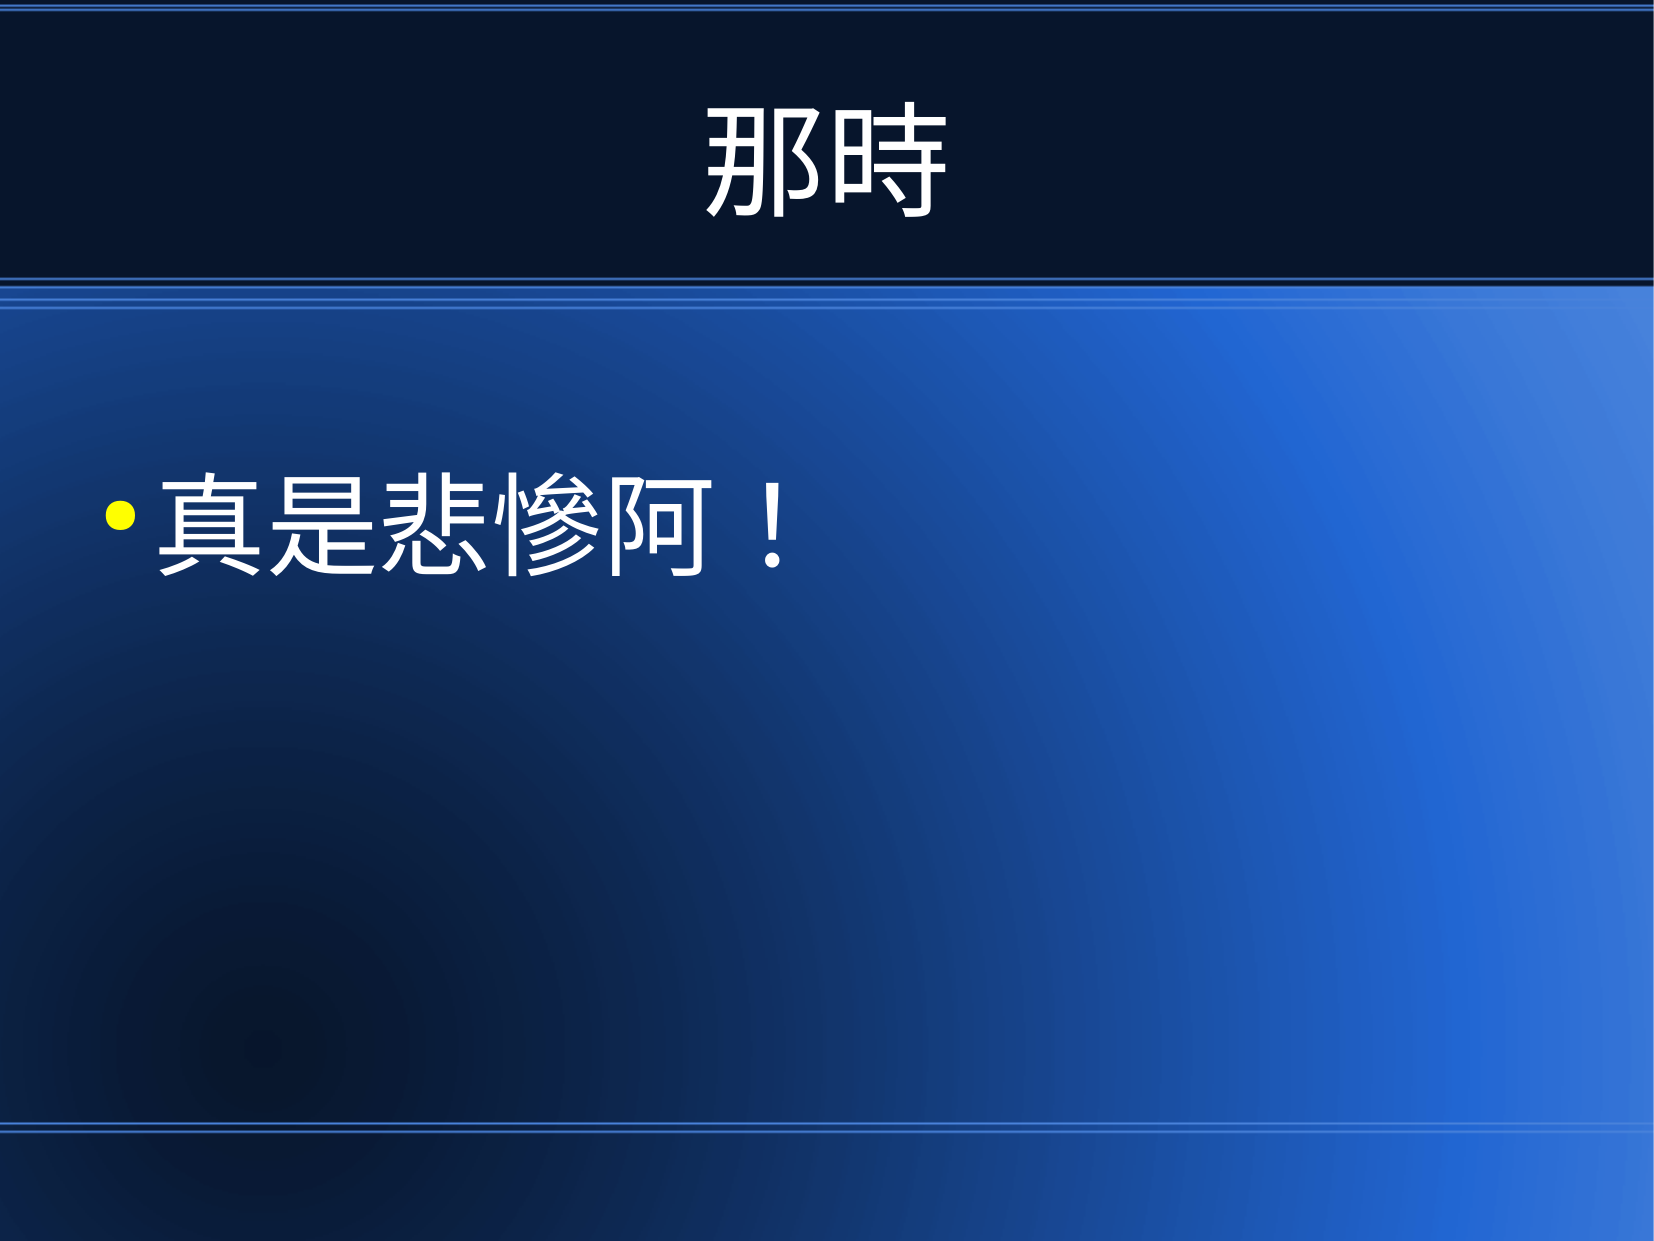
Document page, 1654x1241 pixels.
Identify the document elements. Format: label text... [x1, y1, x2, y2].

title 那時 [82, 49, 1571, 257]
list 真是悲慘阿！ [82, 355, 1571, 1241]
picture [0, 0, 1654, 1241]
